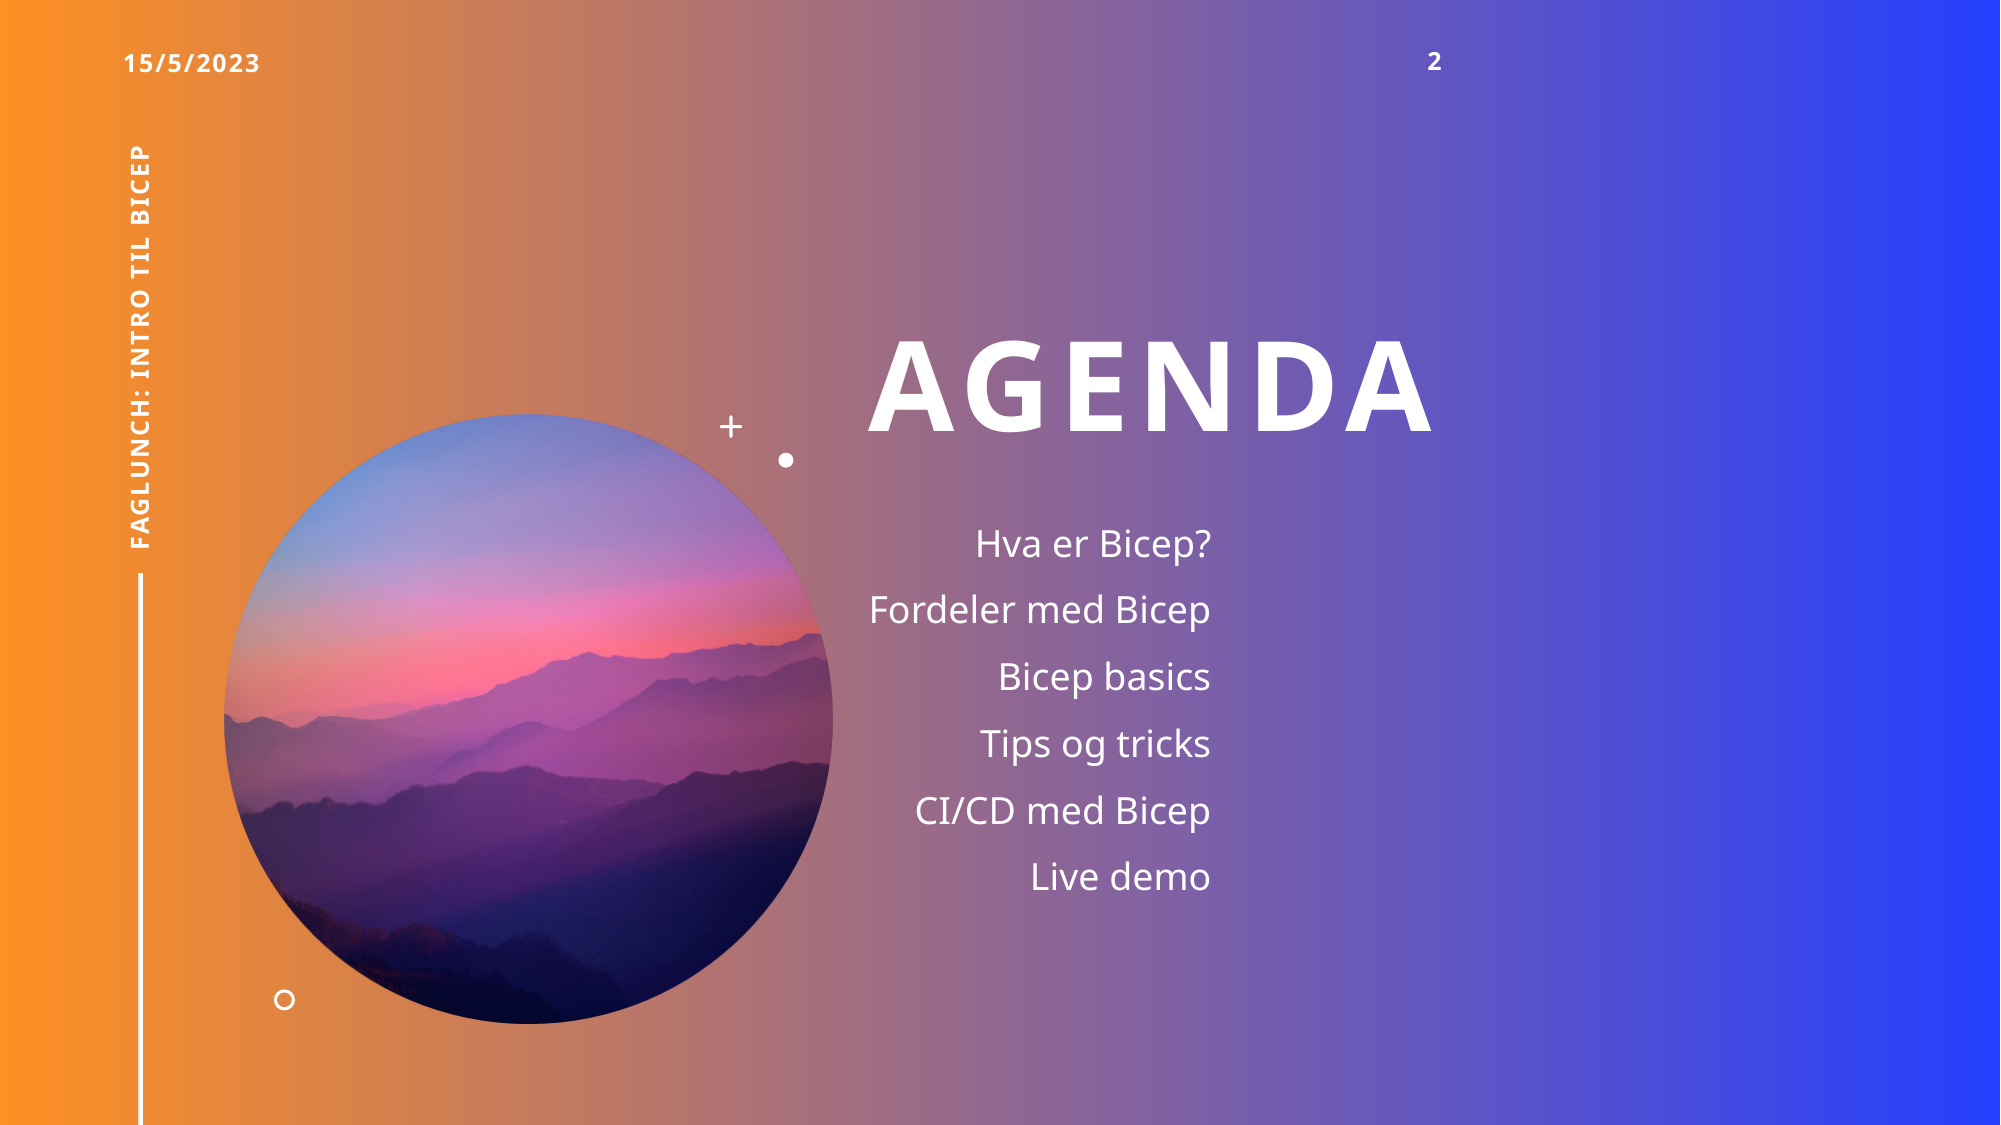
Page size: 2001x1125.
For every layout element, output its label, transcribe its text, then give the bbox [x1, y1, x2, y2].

text_box 15/5/2023 [108, 33, 559, 93]
text_box Faglunch: intro til bicep [108, 119, 169, 577]
title Agenda [853, 96, 1811, 470]
list Hva er Bicep? Fordeler med Bicep Bicep basics Tips og tricks CI/CD med Bicep Live demo [853, 513, 1811, 1025]
picture [224, 415, 833, 1024]
text_box [1412, 33, 1863, 93]
